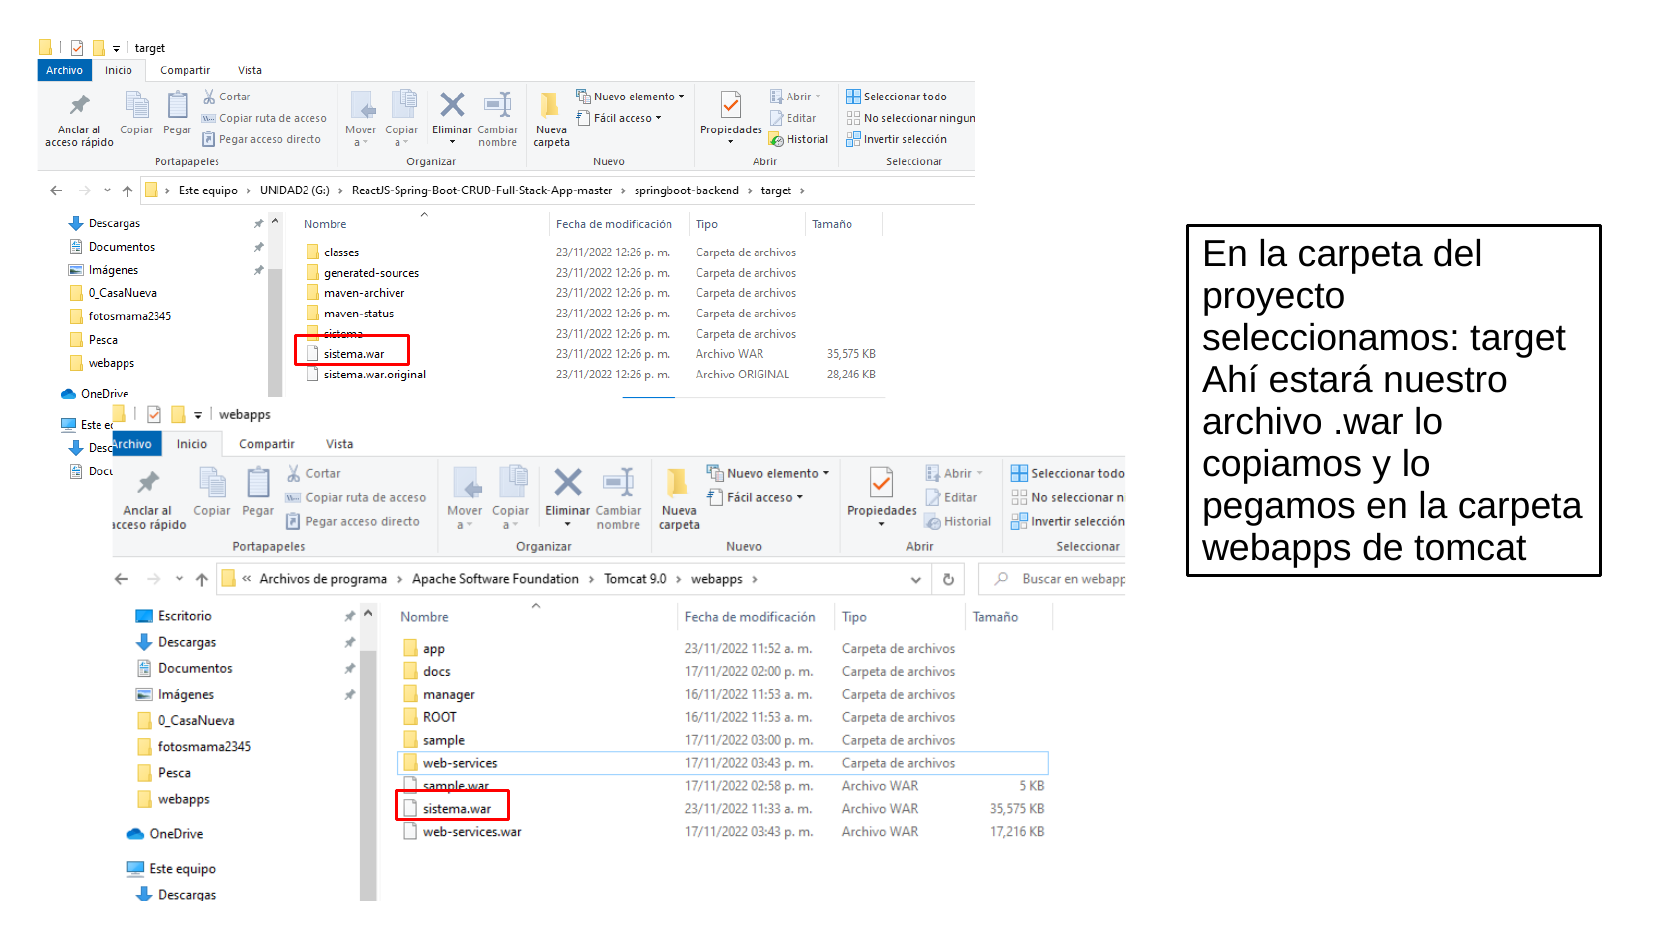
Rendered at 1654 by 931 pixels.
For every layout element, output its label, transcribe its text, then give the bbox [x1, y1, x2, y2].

text_box En la carpeta del proyecto seleccionamos: target Ahí estará nuestro archivo .war lo copiamos y lo pegamos en la carpeta webapps de tomcat [1187, 225, 1601, 576]
picture [37, 37, 1126, 901]
